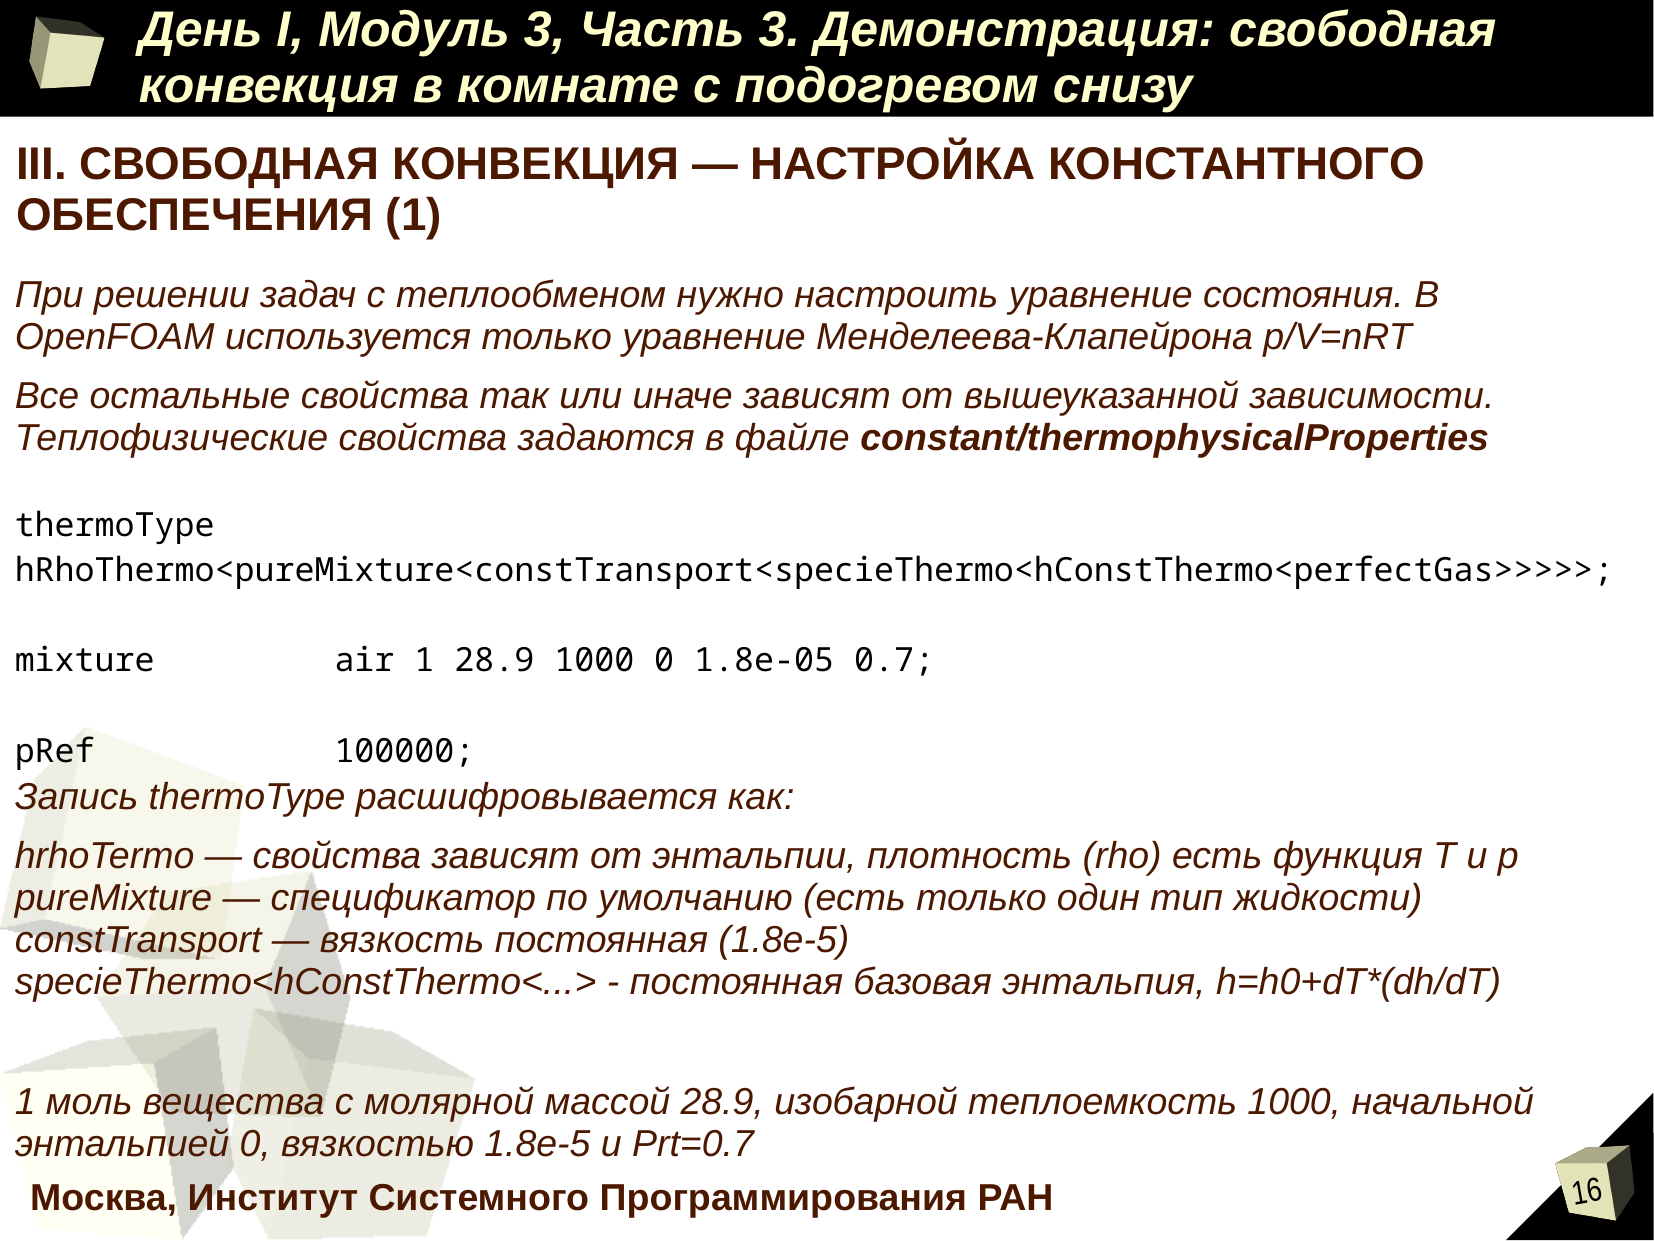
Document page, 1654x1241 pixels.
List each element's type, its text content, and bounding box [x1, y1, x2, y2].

picture [20, 760, 462, 767]
picture [464, 1193, 472, 1198]
text_box Запись thermoType расшифровывается как: hrhoTermo — свойства зависят от энтальпии, плотность (rho) есть функция T и p pureMixture — спецификатор по умолчанию (есть только один тип жидкости) constTransport — вязкость постоянная (1.8e-5) specieThermo<hConstThermo<...> - постоянная базовая энтальпия, h=h0+dT*(dh/dT) 1 моль вещества с молярной массой 28.9, изобарной теплоемкость 1000, начальной энтальпией 0, вязкостью 1.8e-5 и Prt=0.7 [0, 767, 1654, 1172]
text_box При решении задач с теплообменом нужно настроить уравнение состояния. В OpenFOAM используется только уравнение Менделеева-Клапейрона p/V=nRT Все остальные свойства так или иначе зависят от вышеуказанной зависимости. Теплофизические свойства задаются в файле constant/thermophysicalProperties [0, 265, 1654, 467]
picture [464, 760, 477, 767]
text_box thermoType hRhoThermo<pureMixture<constTransport<specieThermo<hConstThermo<perfectGas>>>>>; mixture air 1 28.9 1000 0 1.8e-05 0.7; pRef 100000; [0, 493, 1654, 760]
picture [0, 1172, 477, 1241]
picture [0, 760, 17, 767]
text_box III. СВОБОДНАЯ КОНВЕКЦИЯ — НАСТРОЙКА КОНСТАНТНОГО ОБЕСПЕЧЕНИЯ (1) [1, 130, 1654, 248]
